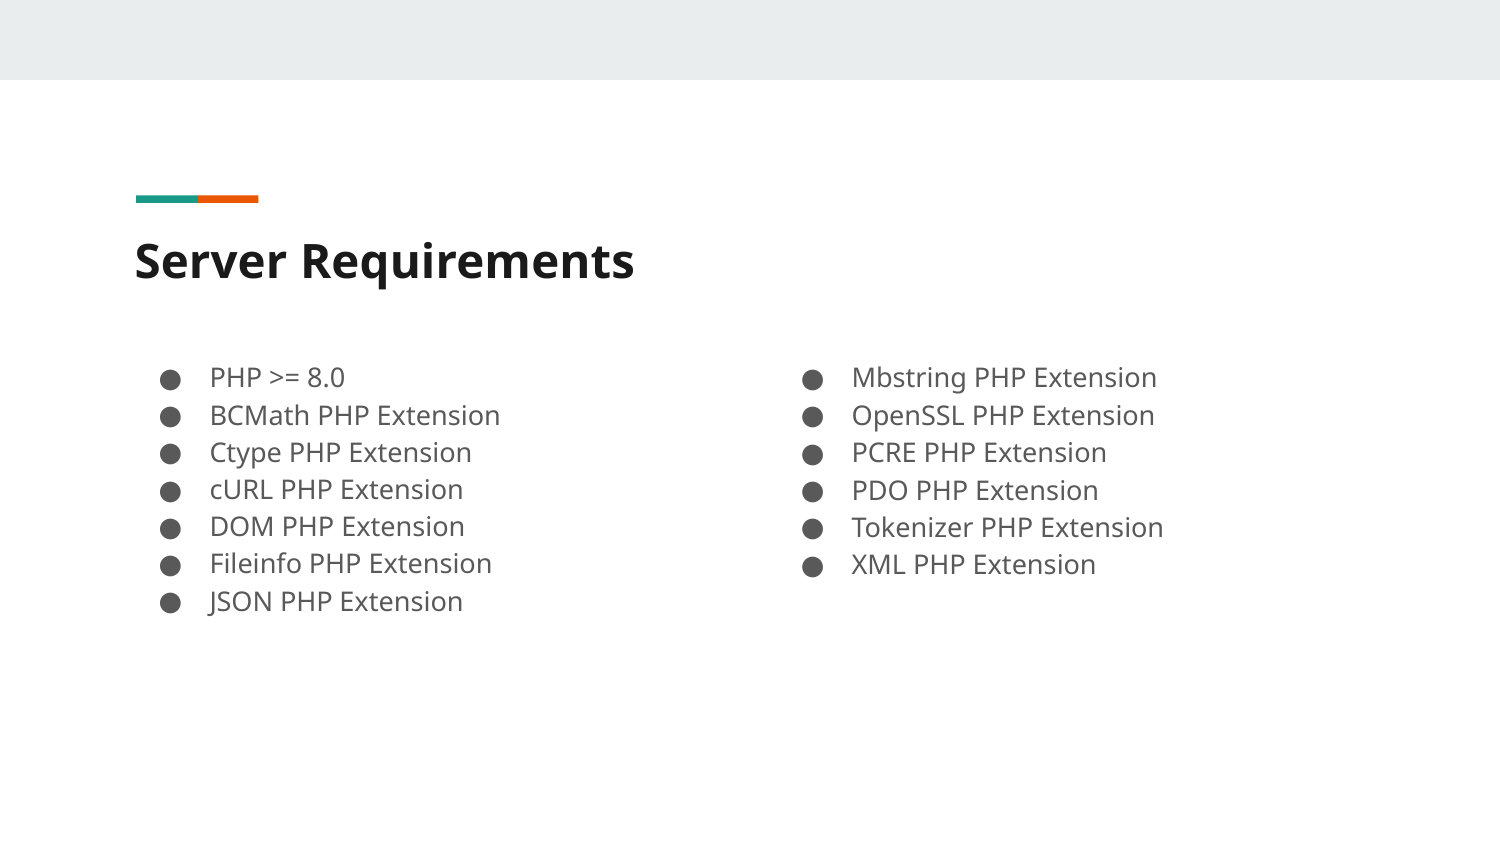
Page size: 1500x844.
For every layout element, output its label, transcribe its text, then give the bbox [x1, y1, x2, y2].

title Server Requirements [119, 216, 1381, 305]
list PHP >= 8.0 BCMath PHP Extension Ctype PHP Extension cURL PHP Extension DOM PHP Extension Fileinfo PHP Extension JSON PHP Extension [119, 341, 739, 712]
list Mbstring PHP Extension OpenSSL PHP Extension PCRE PHP Extension PDO PHP Extension Tokenizer PHP Extension XML PHP Extension [761, 341, 1381, 712]
